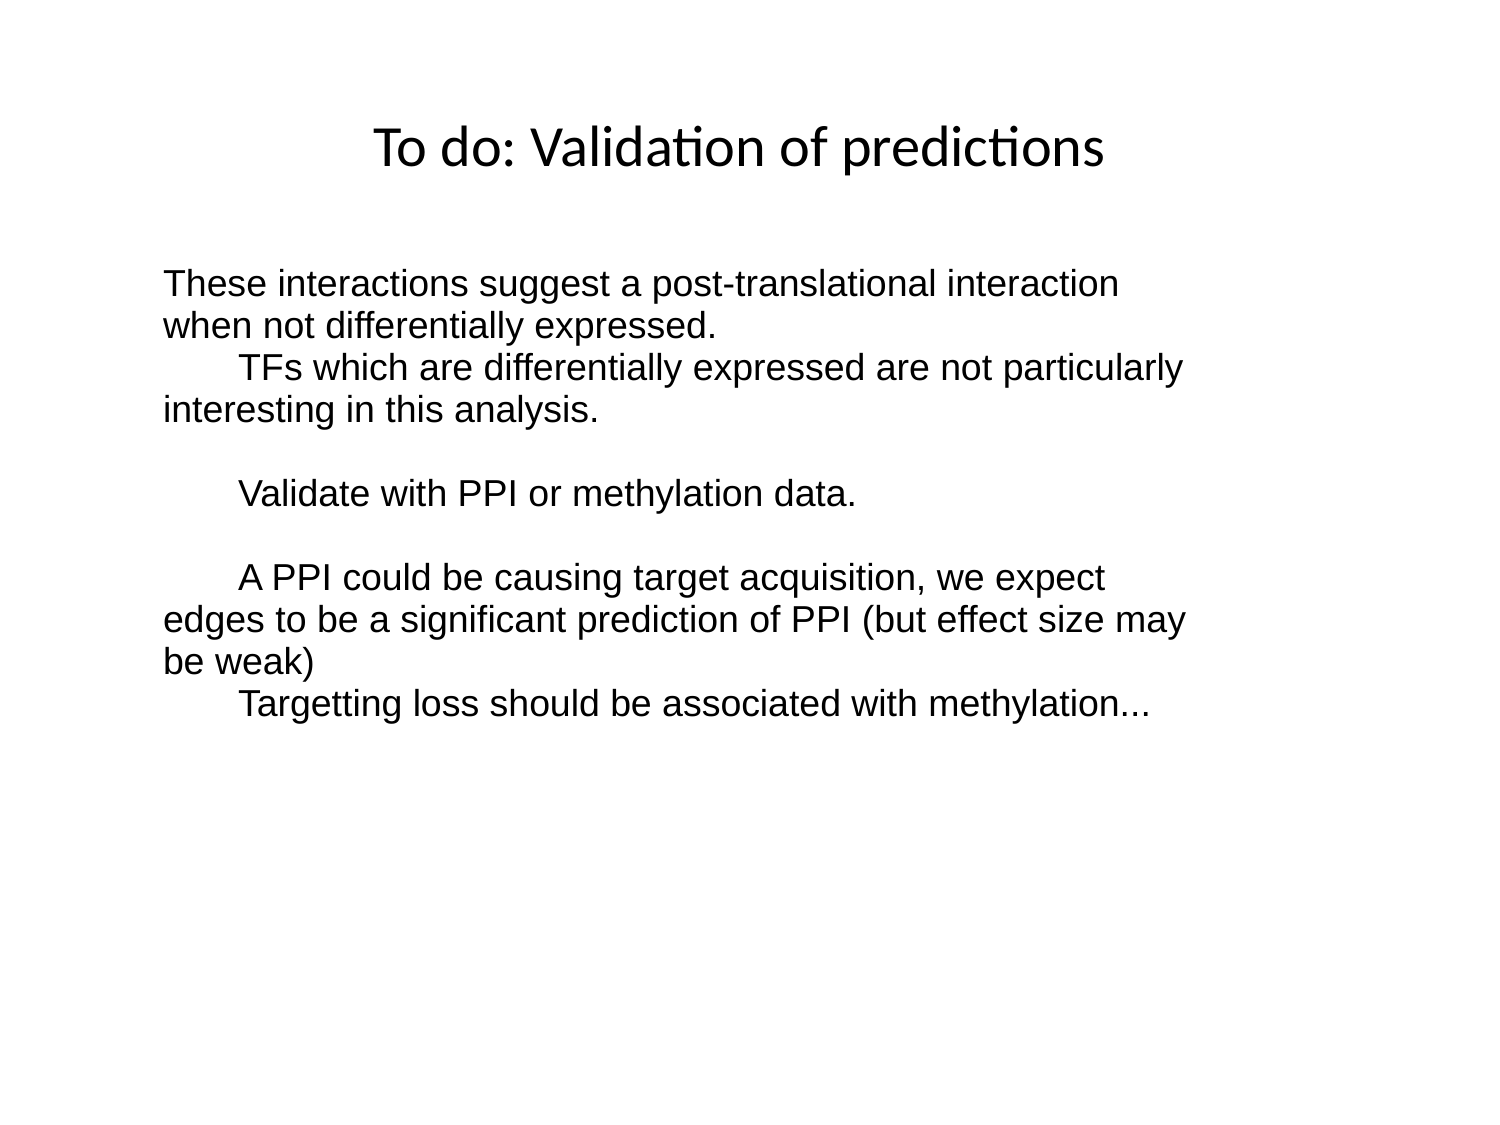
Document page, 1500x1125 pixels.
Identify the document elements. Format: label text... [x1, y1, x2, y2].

title To do: Validation of predictions [101, 31, 1377, 273]
text_box These interactions suggest a post-translational interaction when not differentially expressed. TFs which are differentially expressed are not particularly interesting in this analysis. Validate with PPI or methylation data. A PPI could be causing target acquisition, we expect edges to be a significant prediction of PPI (but effect size may be weak) Targetting loss should be associated with methylation... [148, 255, 1214, 774]
